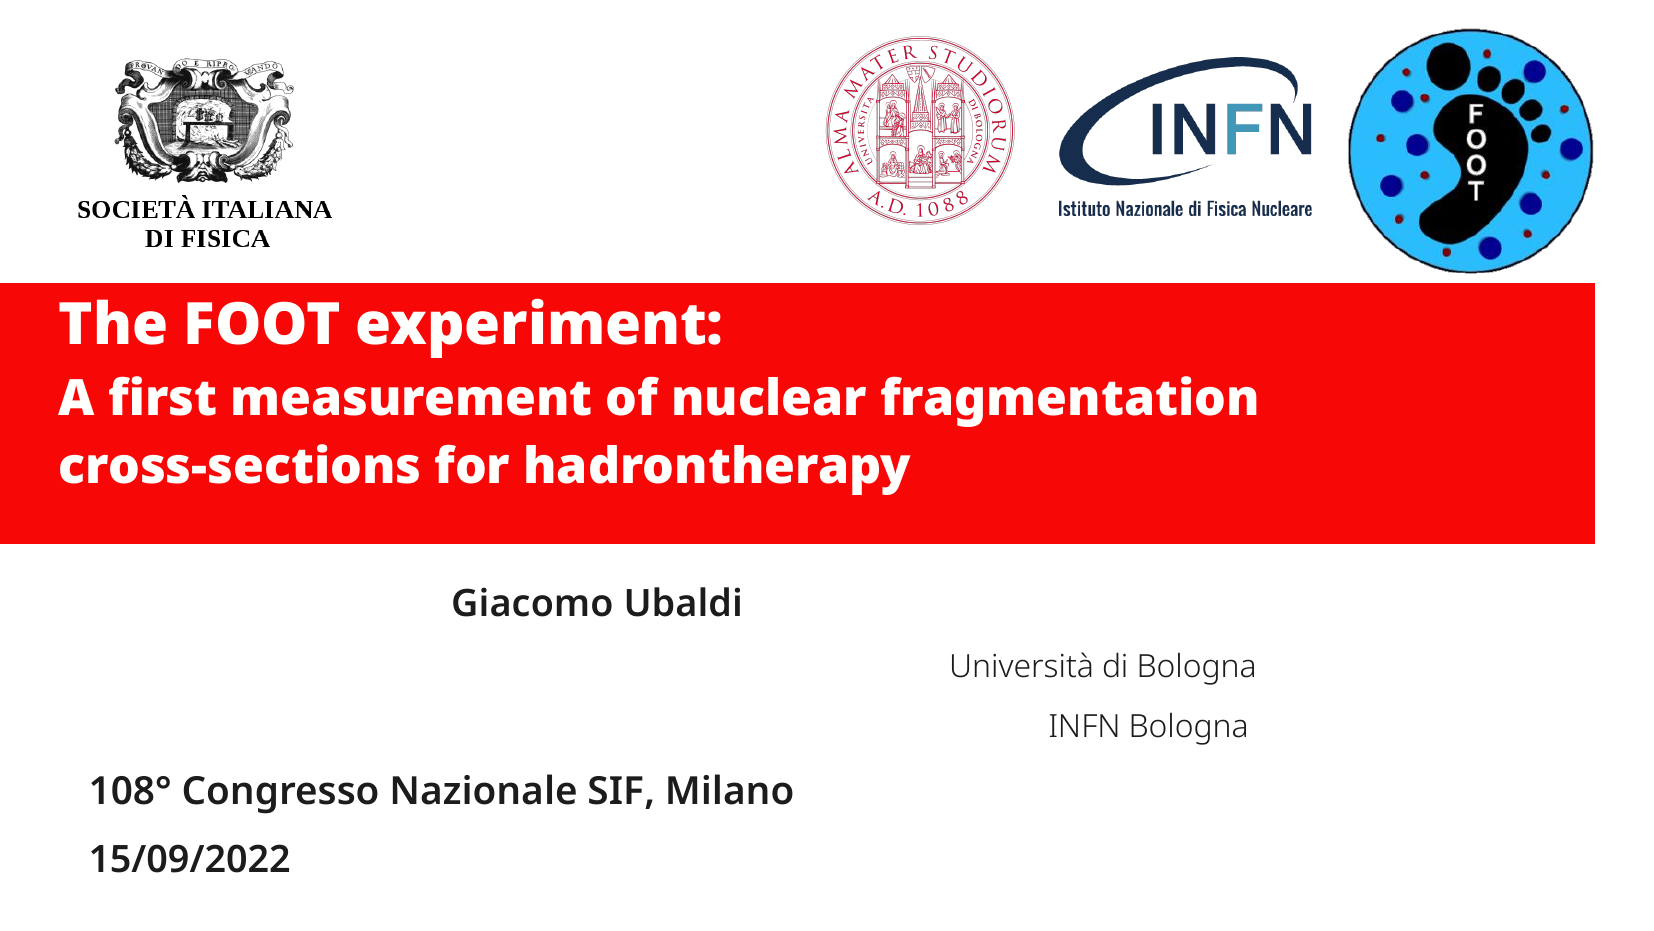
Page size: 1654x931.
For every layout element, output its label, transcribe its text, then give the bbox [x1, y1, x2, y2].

picture [824, 35, 1016, 227]
list Giacomo Ubaldi Università di Bologna INFN Bologna 108° Congresso Nazionale SIF, Milano 15/09/2022 [88, 575, 1595, 886]
text_box [0, 283, 1595, 544]
picture [1059, 57, 1312, 216]
picture [5, 5, 408, 272]
picture [1325, 23, 1619, 284]
text_box [442, 320, 451, 336]
title The FOOT experiment: A first measurement of nuclear fragmentation cross-sections for hadrontherapy [59, 354, 1595, 499]
